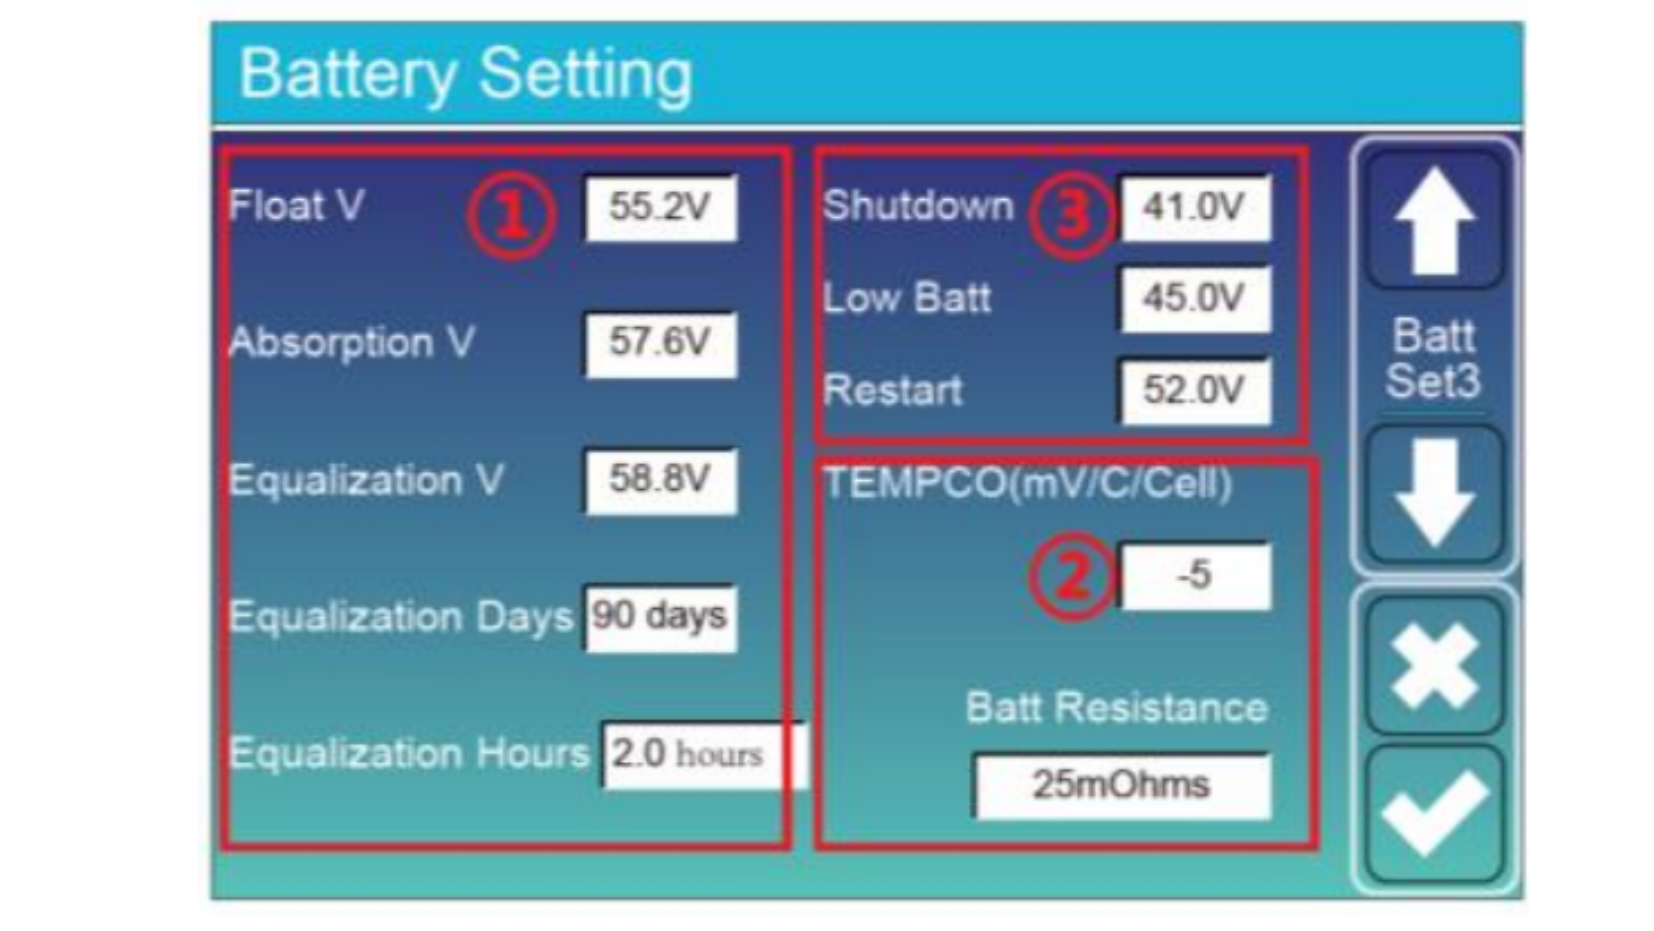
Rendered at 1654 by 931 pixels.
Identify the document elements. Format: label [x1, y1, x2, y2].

picture [198, 0, 1536, 916]
